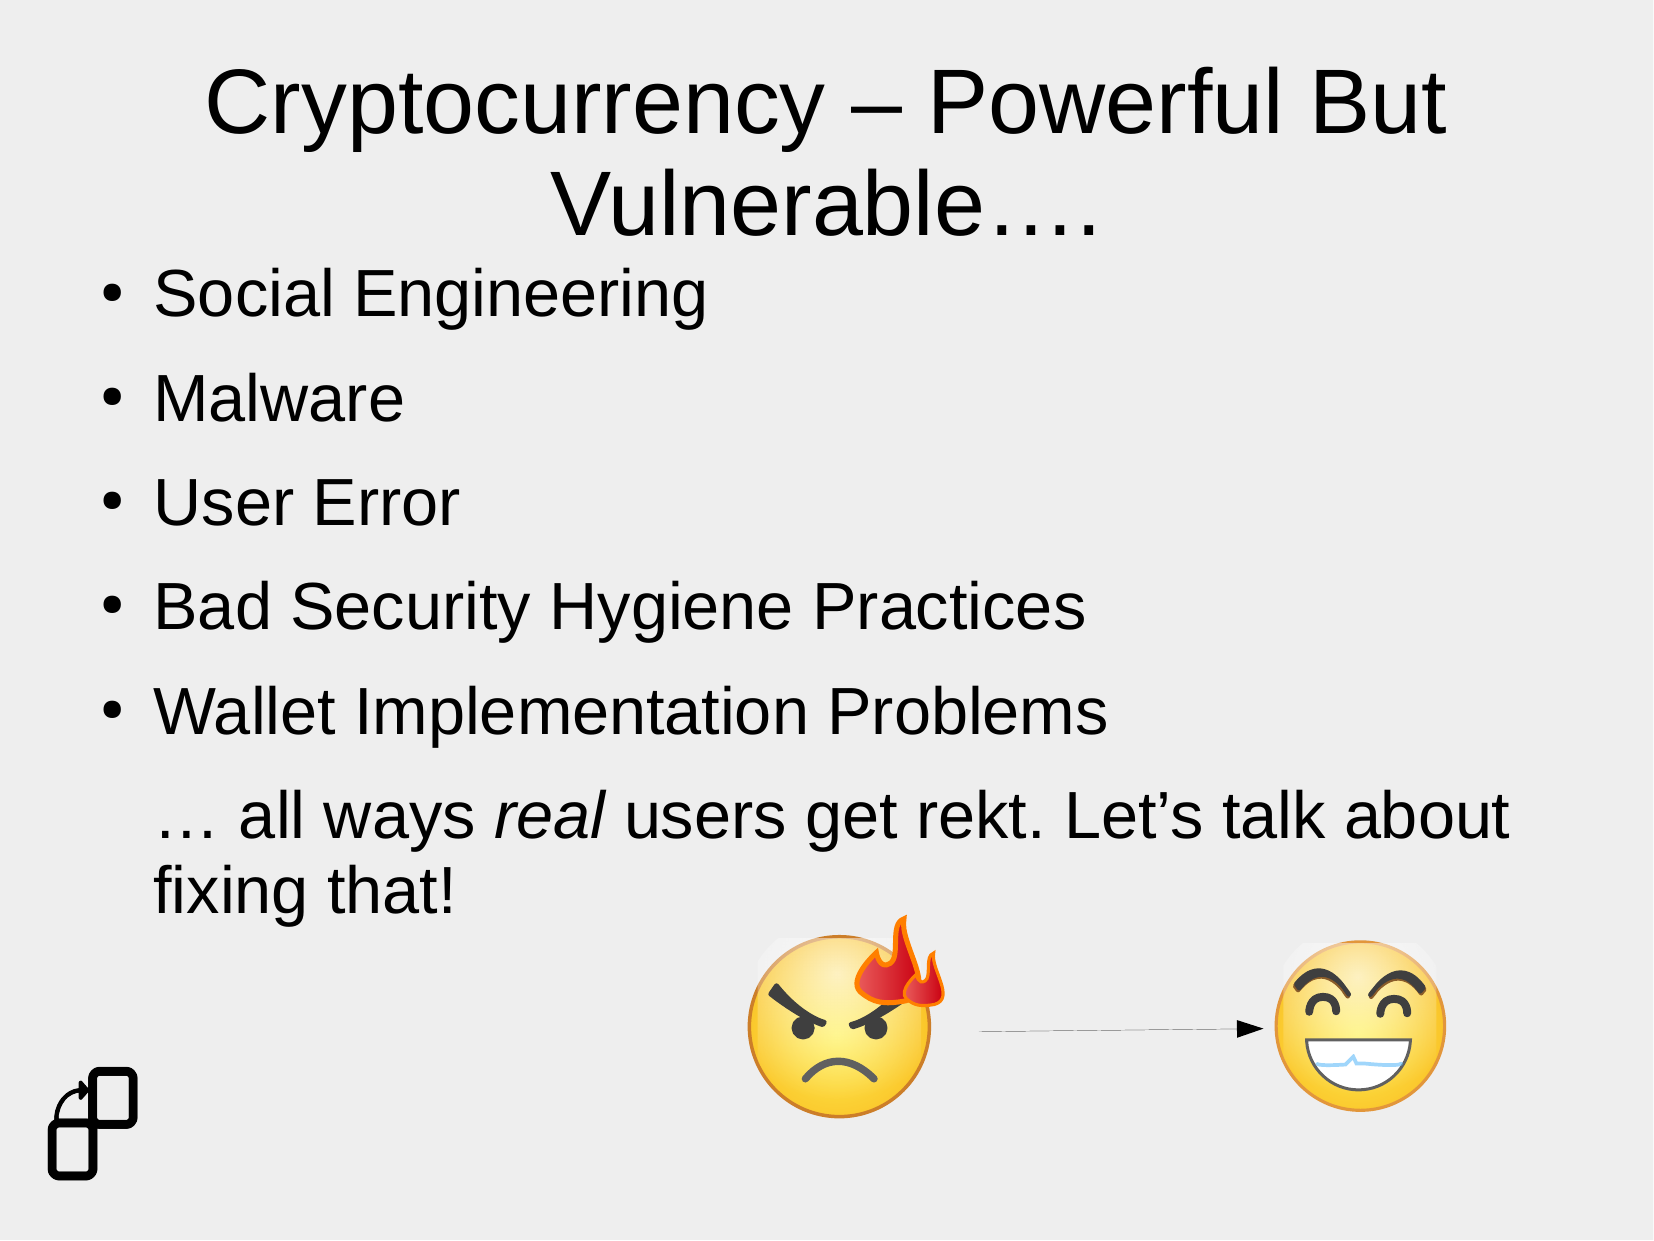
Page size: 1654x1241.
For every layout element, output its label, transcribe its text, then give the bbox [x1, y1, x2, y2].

picture [30, 1062, 153, 1186]
picture [735, 909, 951, 1124]
list Social Engineering Malware User Error Bad Security Hygiene Practices Wallet Implementation Problems … all ways real users get rekt. Let’s talk about fixing that! [82, 257, 1571, 976]
title Cryptocurrency – Powerful But Vulnerable…. [82, 49, 1571, 257]
picture [1259, 925, 1461, 1127]
